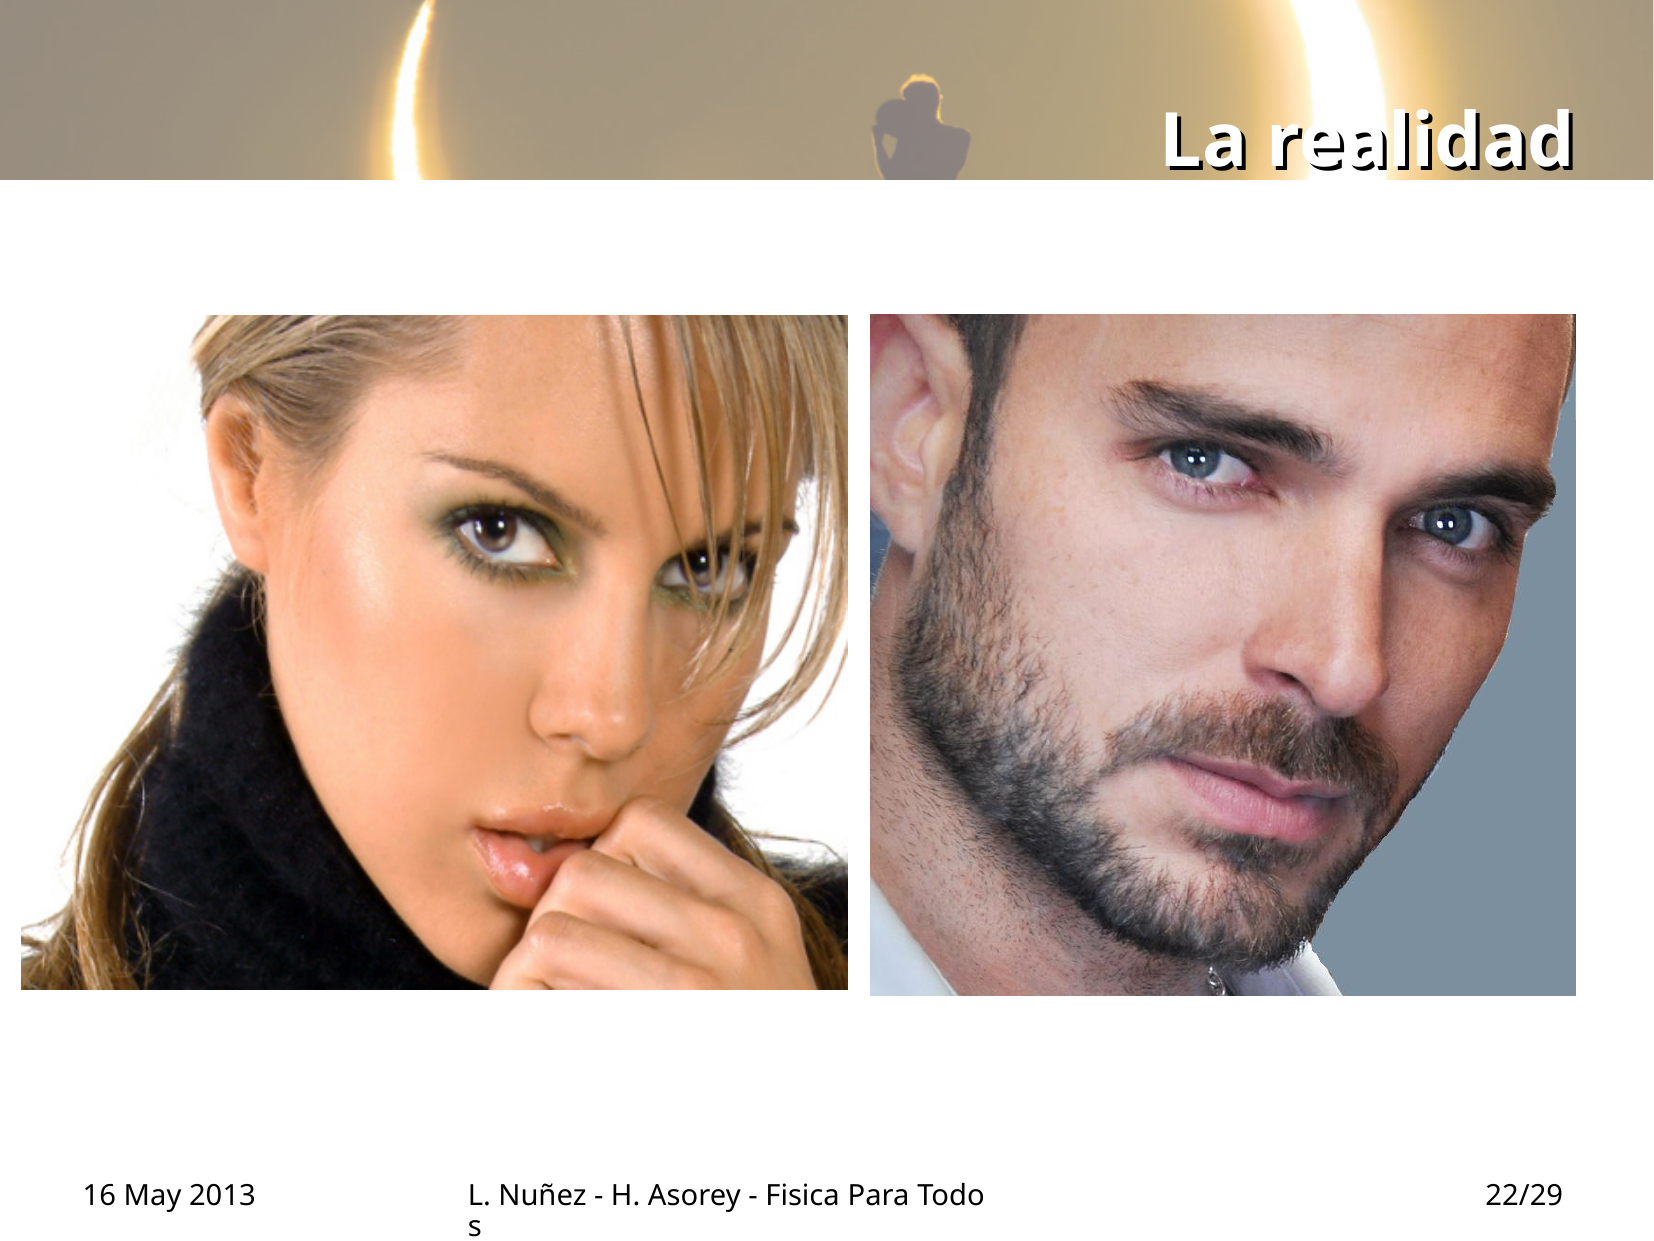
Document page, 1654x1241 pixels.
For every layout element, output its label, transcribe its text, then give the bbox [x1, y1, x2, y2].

picture [870, 314, 1576, 996]
title La realidad [86, 49, 1576, 226]
picture [0, 0, 1654, 180]
picture [21, 315, 848, 991]
